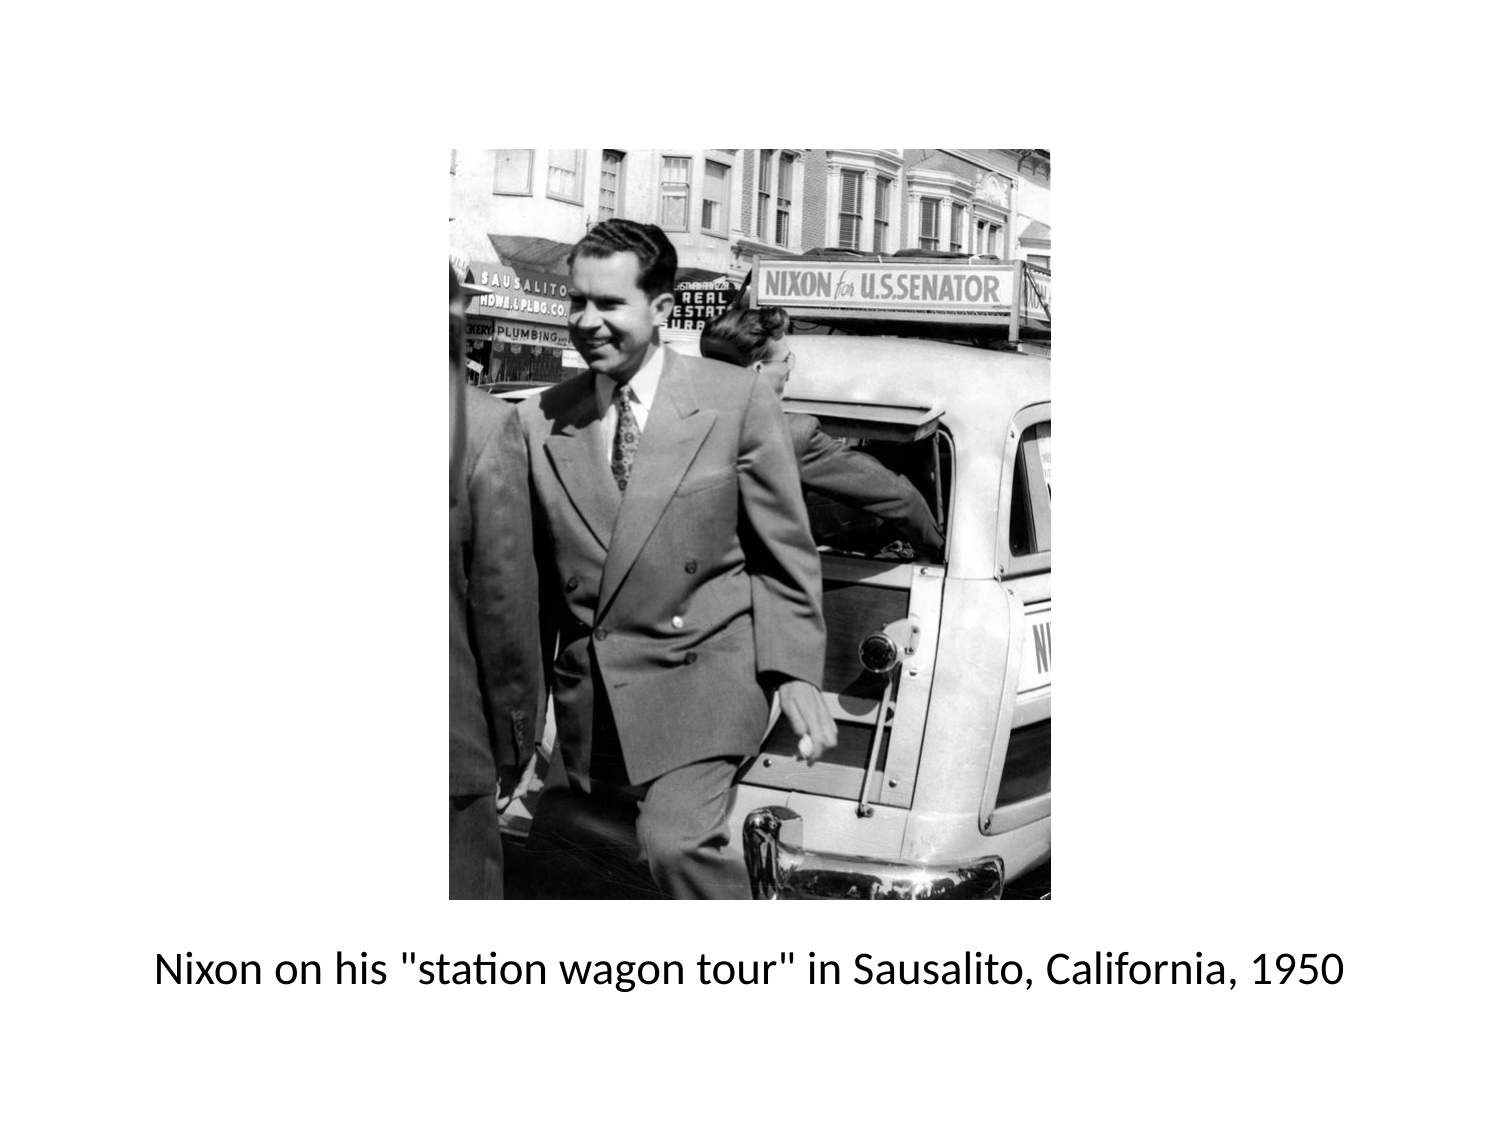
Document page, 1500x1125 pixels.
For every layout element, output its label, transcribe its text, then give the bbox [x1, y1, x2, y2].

picture [449, 149, 1051, 900]
text_box Nixon on his "station wagon tour" in Sausalito, California, 1950 [139, 929, 1361, 1001]
